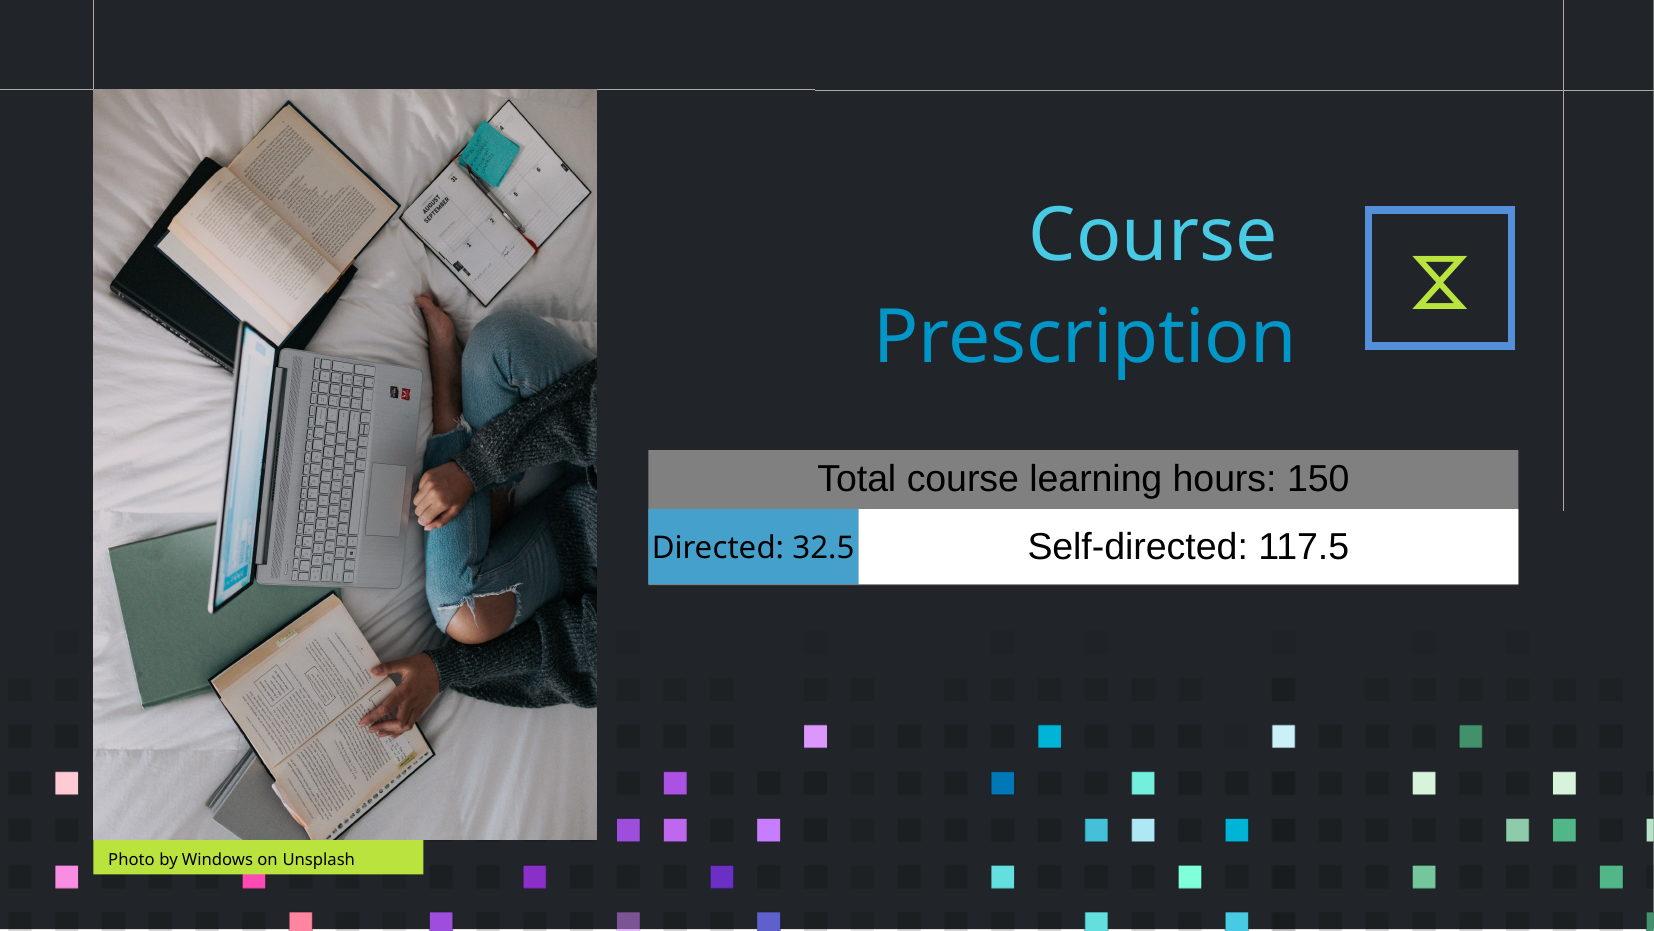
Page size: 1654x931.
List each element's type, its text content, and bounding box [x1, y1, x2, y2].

text_box Directed: 32.5 [648, 509, 859, 585]
text_box ⧖ [1368, 210, 1512, 331]
text_box Self-directed: 117.5 [859, 509, 1519, 585]
text_box Photo by Windows on Unsplash [93, 841, 424, 875]
text_box Total course learning hours: 150 [648, 450, 1519, 509]
picture [93, 90, 597, 841]
text_box Course Prescription [858, 180, 1339, 370]
